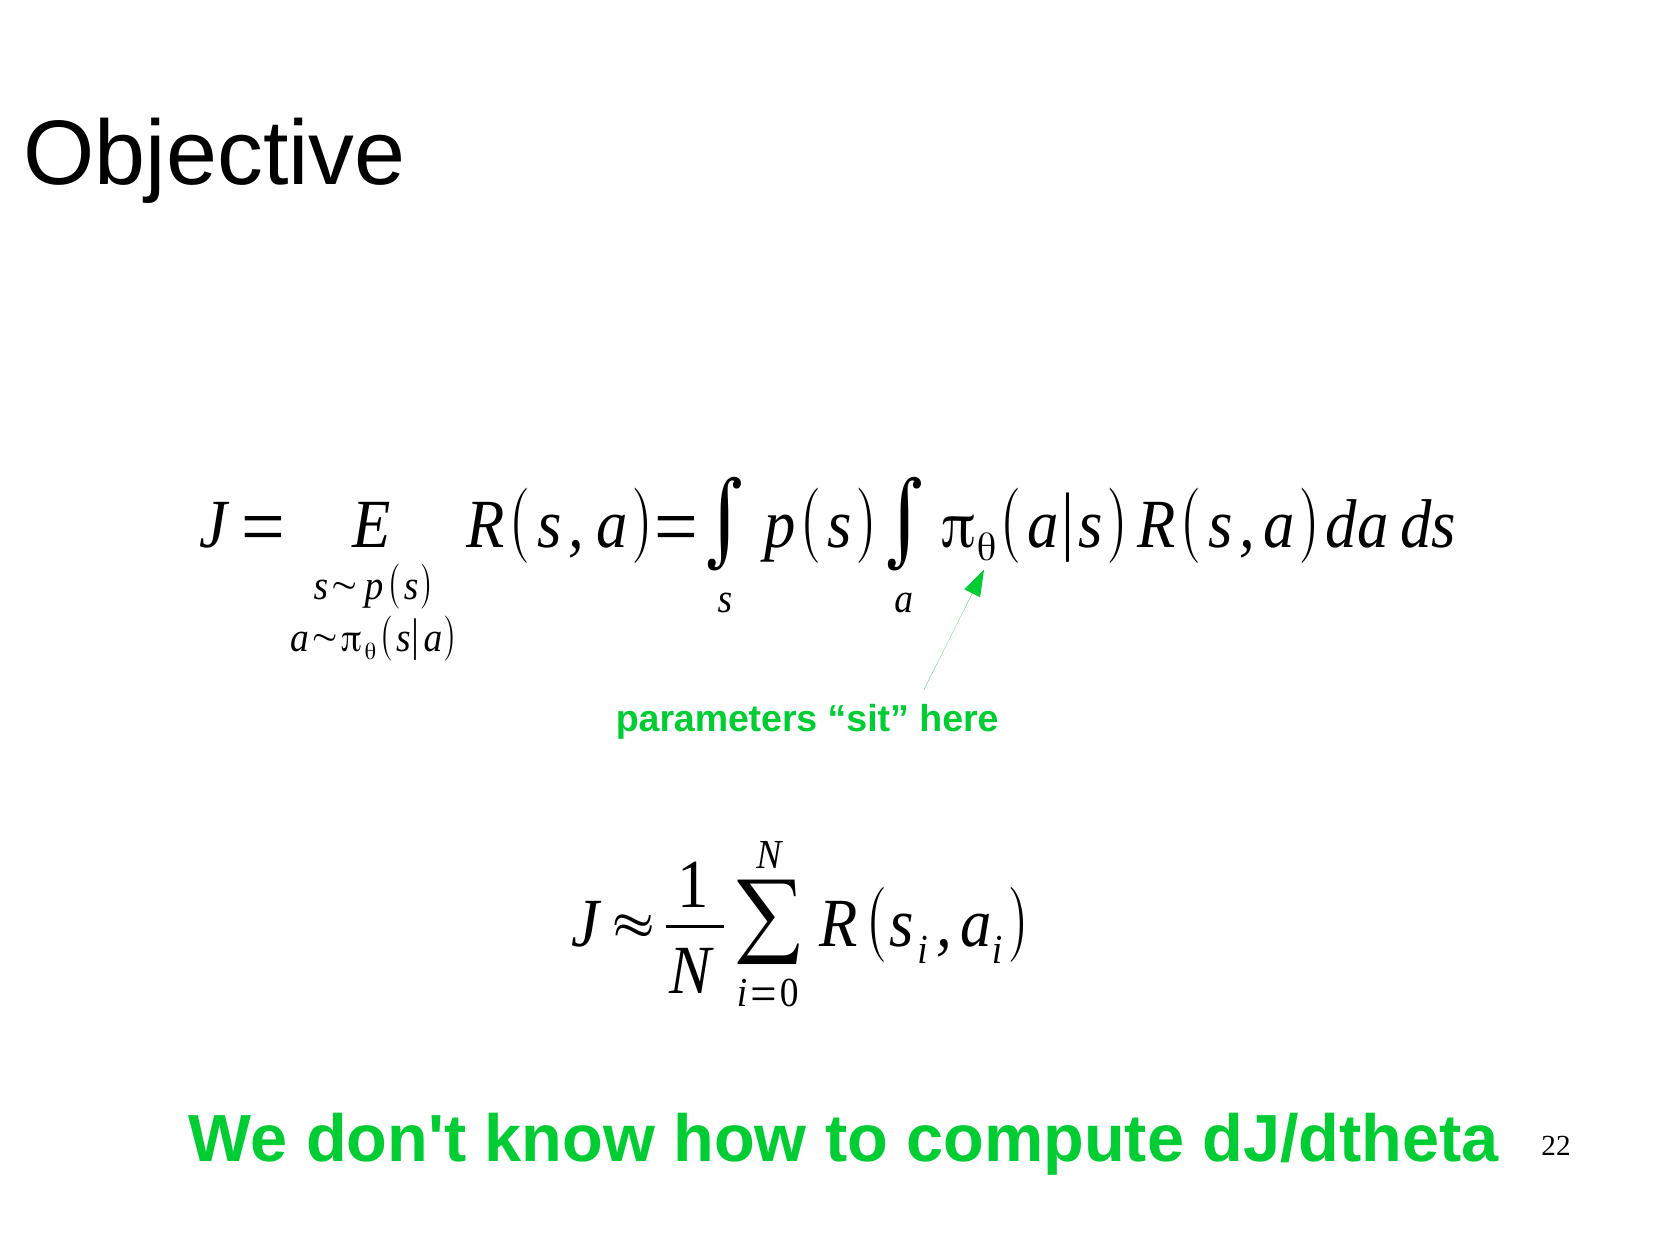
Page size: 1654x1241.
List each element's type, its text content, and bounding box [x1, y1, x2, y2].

text_box We don't know how to compute dJ/dtheta [104, 1093, 1585, 1183]
chart [184, 469, 1471, 663]
title Objective [23, 49, 1512, 257]
chart [556, 830, 1043, 1018]
text_box parameters “sit” here [594, 689, 1021, 747]
